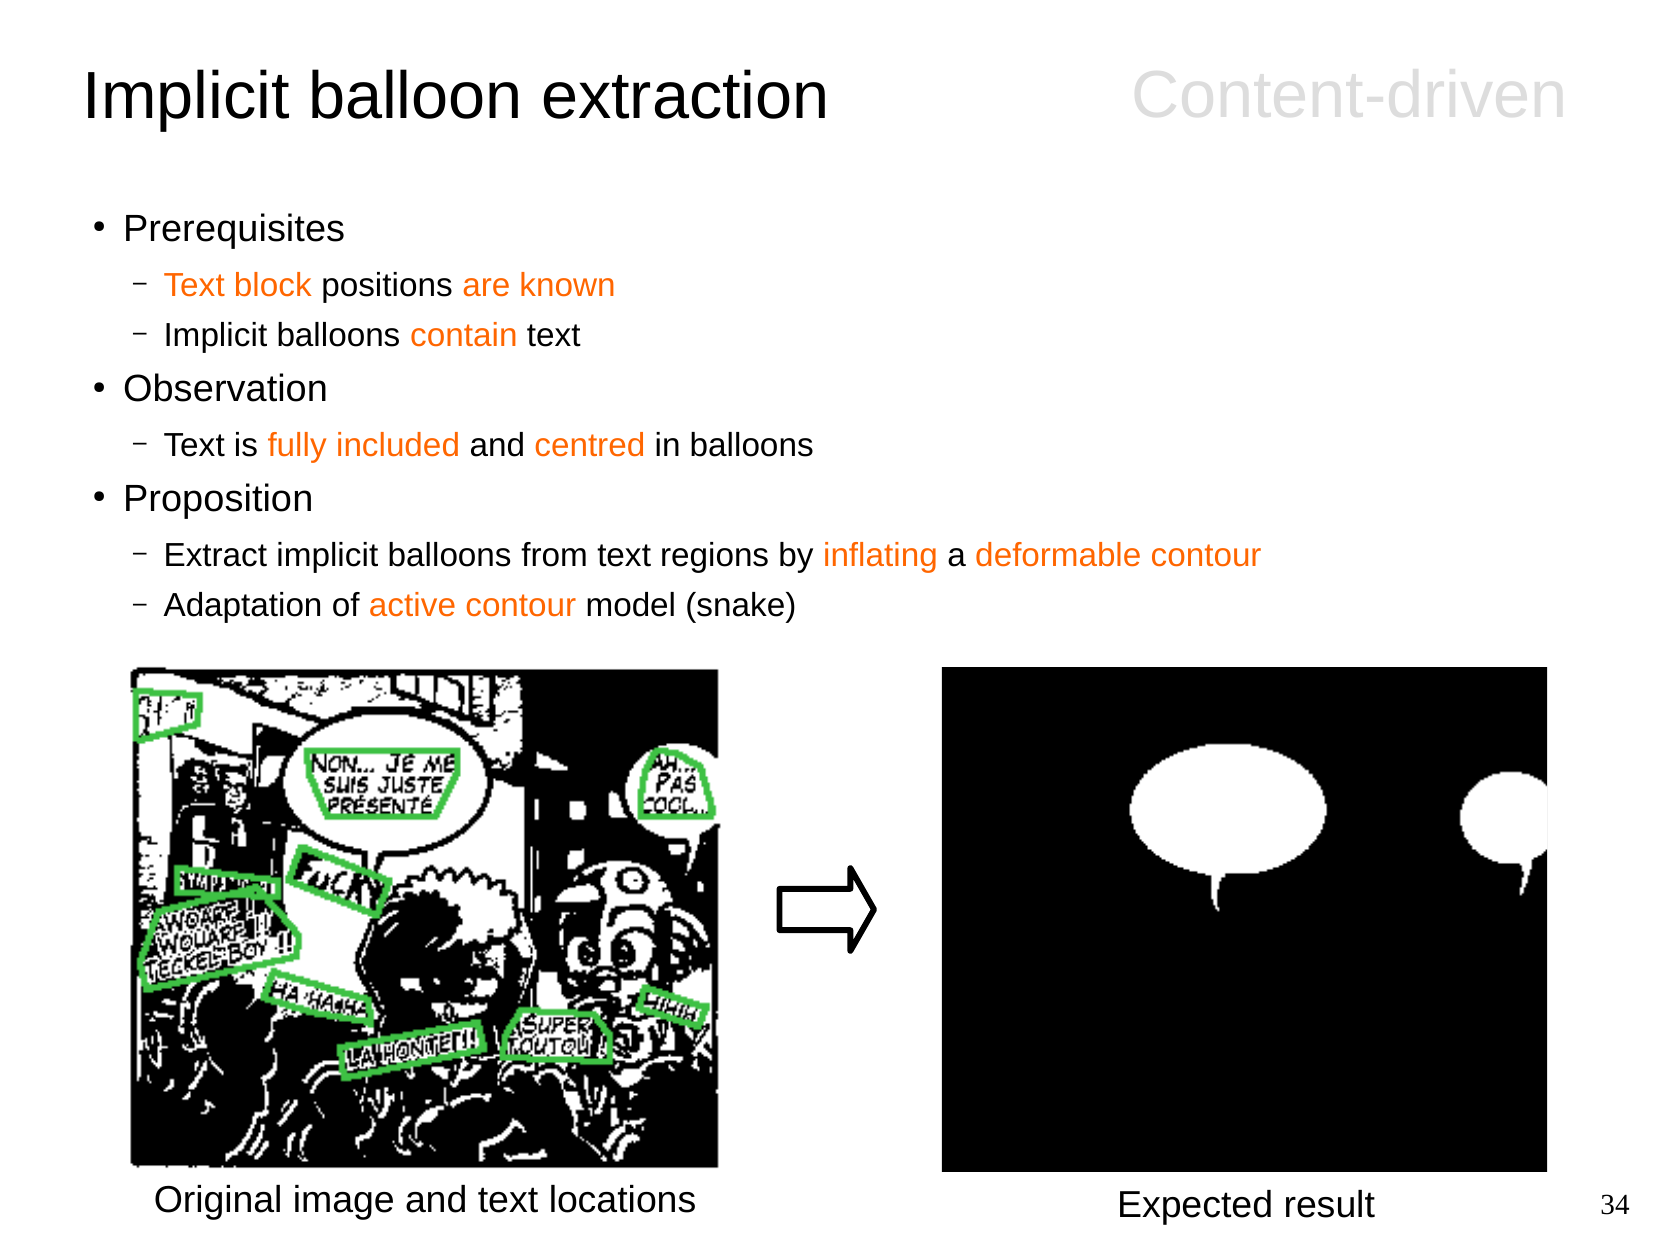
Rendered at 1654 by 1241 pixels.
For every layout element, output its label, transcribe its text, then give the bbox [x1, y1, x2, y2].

list Prerequisites Text block positions are known Implicit balloons contain text Observation Text is fully included and centred in balloons Proposition Extract implicit balloons from text regions by inflating a deformable contour Adaptation of active contour model (snake) [82, 206, 1571, 626]
title Implicit balloon extraction [82, 49, 1571, 142]
text_box Original image and text locations [124, 1170, 727, 1228]
picture [941, 667, 1548, 1172]
text_box Expected result [903, 1176, 1589, 1234]
picture [88, 635, 768, 1199]
